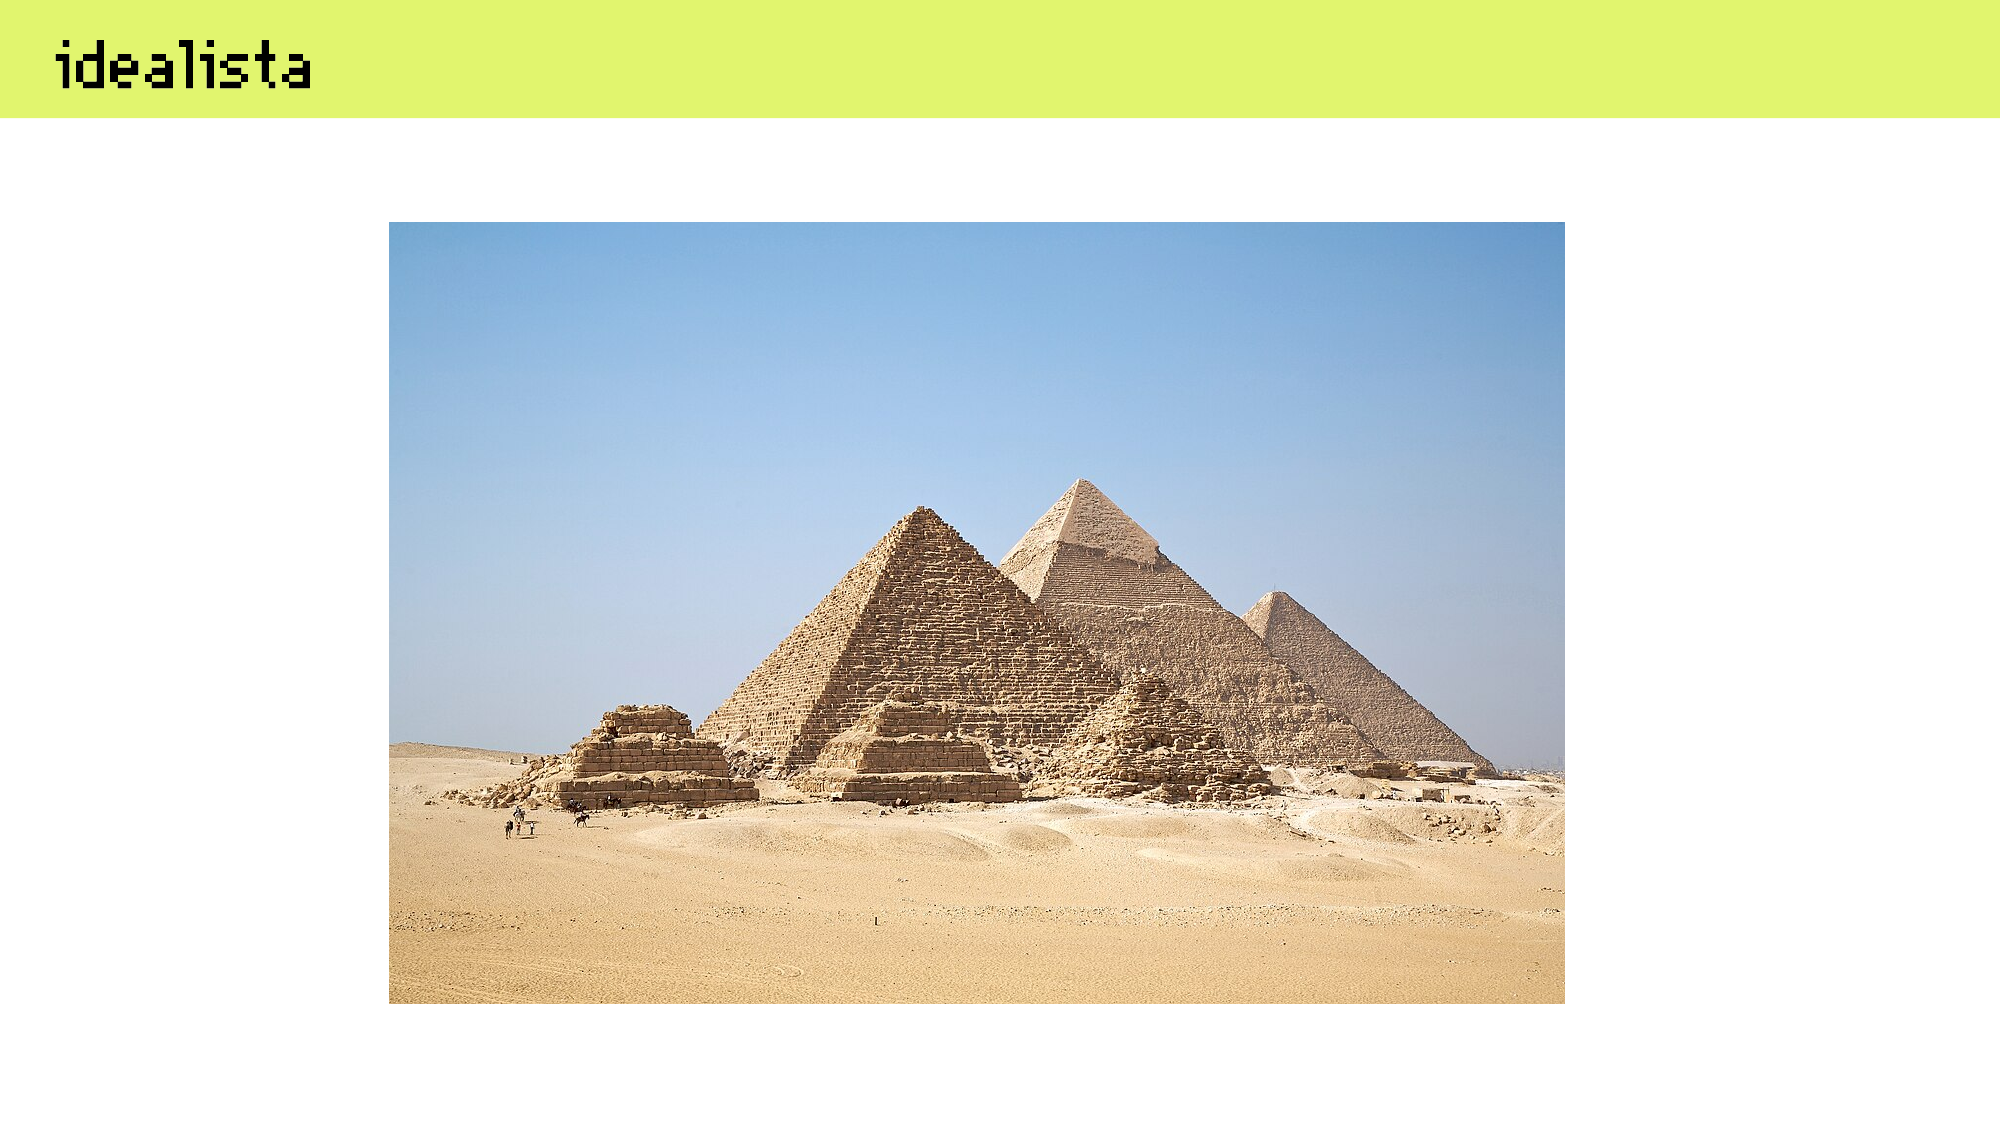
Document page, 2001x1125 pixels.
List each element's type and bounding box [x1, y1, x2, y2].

picture [53, 36, 318, 92]
picture [389, 222, 1565, 1004]
